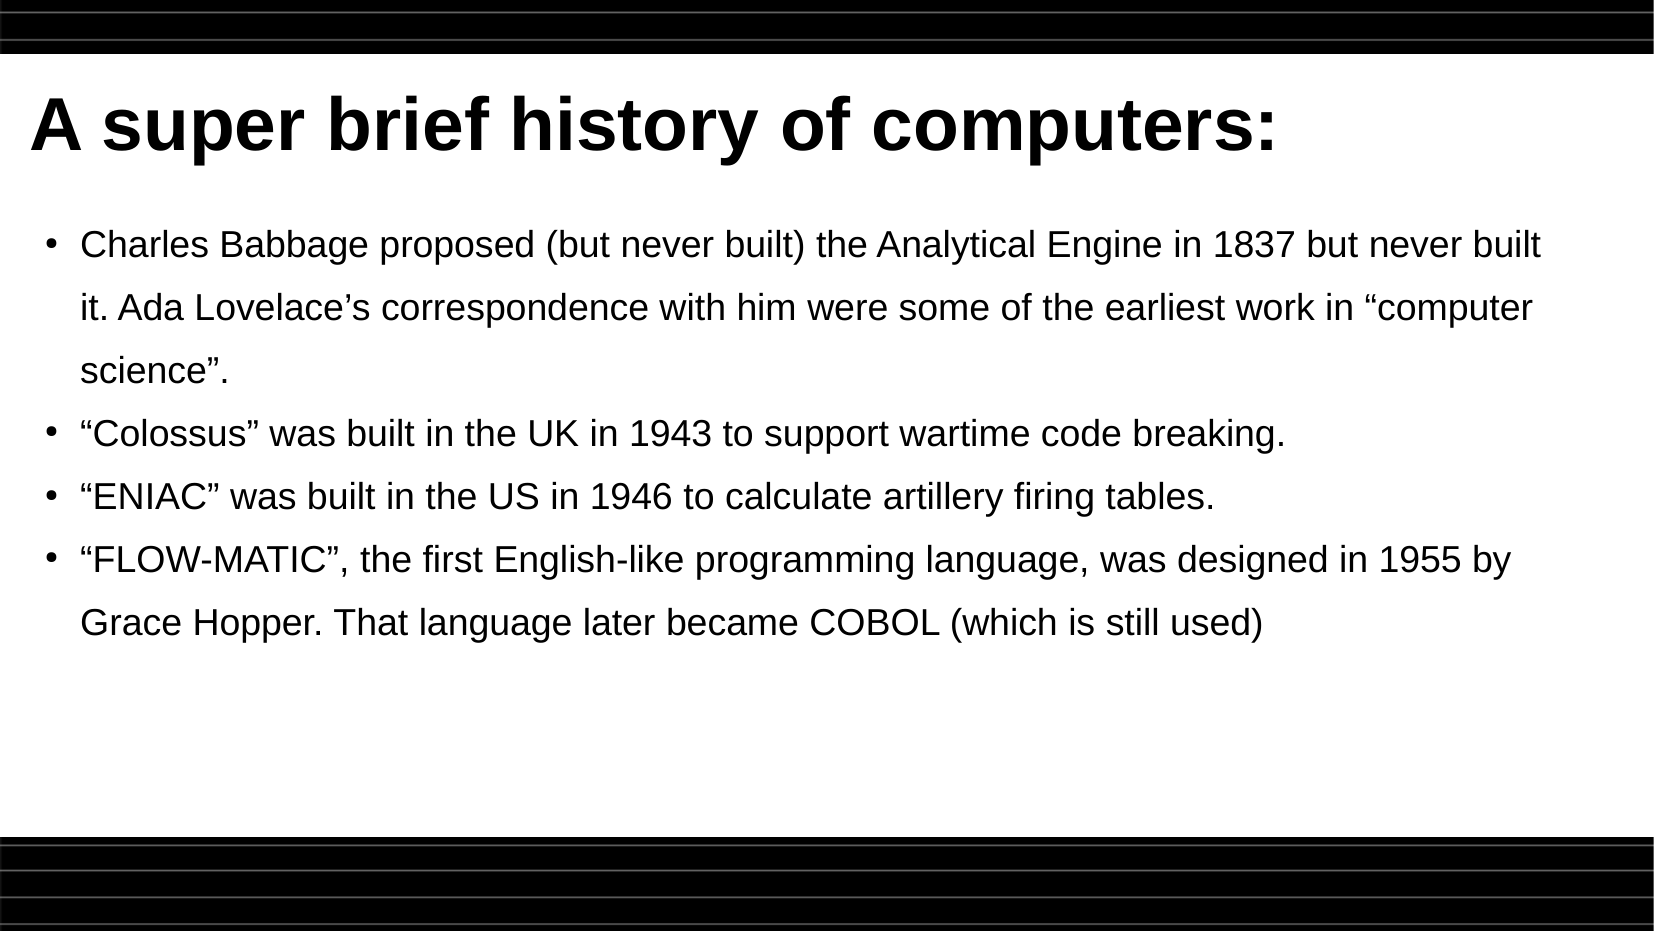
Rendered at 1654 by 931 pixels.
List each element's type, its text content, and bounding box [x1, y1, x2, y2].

text_box Charles Babbage proposed (but never built) the Analytical Engine in 1837 but never built it. Ada Lovelace’s correspondence with him were some of the earliest work in “computer science”. “Colossus” was built in the UK in 1943 to support wartime code breaking. “ENIAC” was built in the US in 1946 to calculate artillery firing tables. “FLOW-MATIC”, the first English-like programming language, was designed in 1955 by Grace Hopper. That language later became COBOL (which is still used) [30, 195, 1576, 651]
picture [0, 837, 1654, 931]
text_box A super brief history of computers: [15, 75, 1591, 174]
picture [0, 0, 1654, 54]
